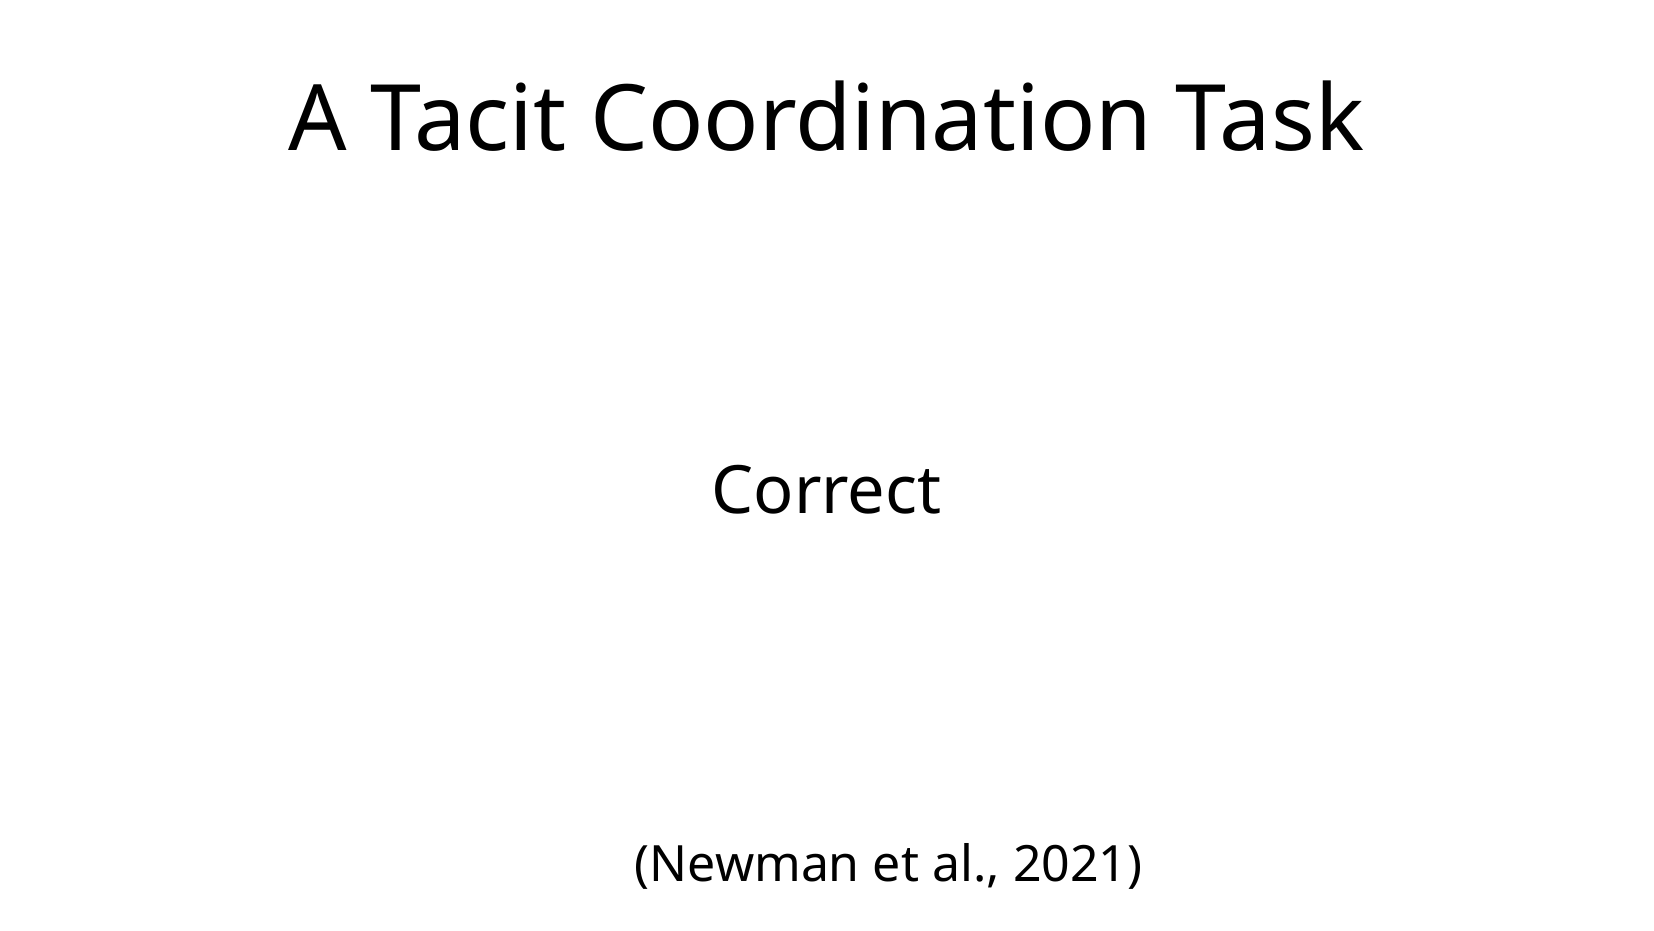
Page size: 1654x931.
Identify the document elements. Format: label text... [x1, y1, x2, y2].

subtitle Correct [82, 217, 1571, 758]
title A Tacit Coordination Task [82, 37, 1571, 193]
text_box (Newman et al., 2021) [620, 820, 1158, 904]
